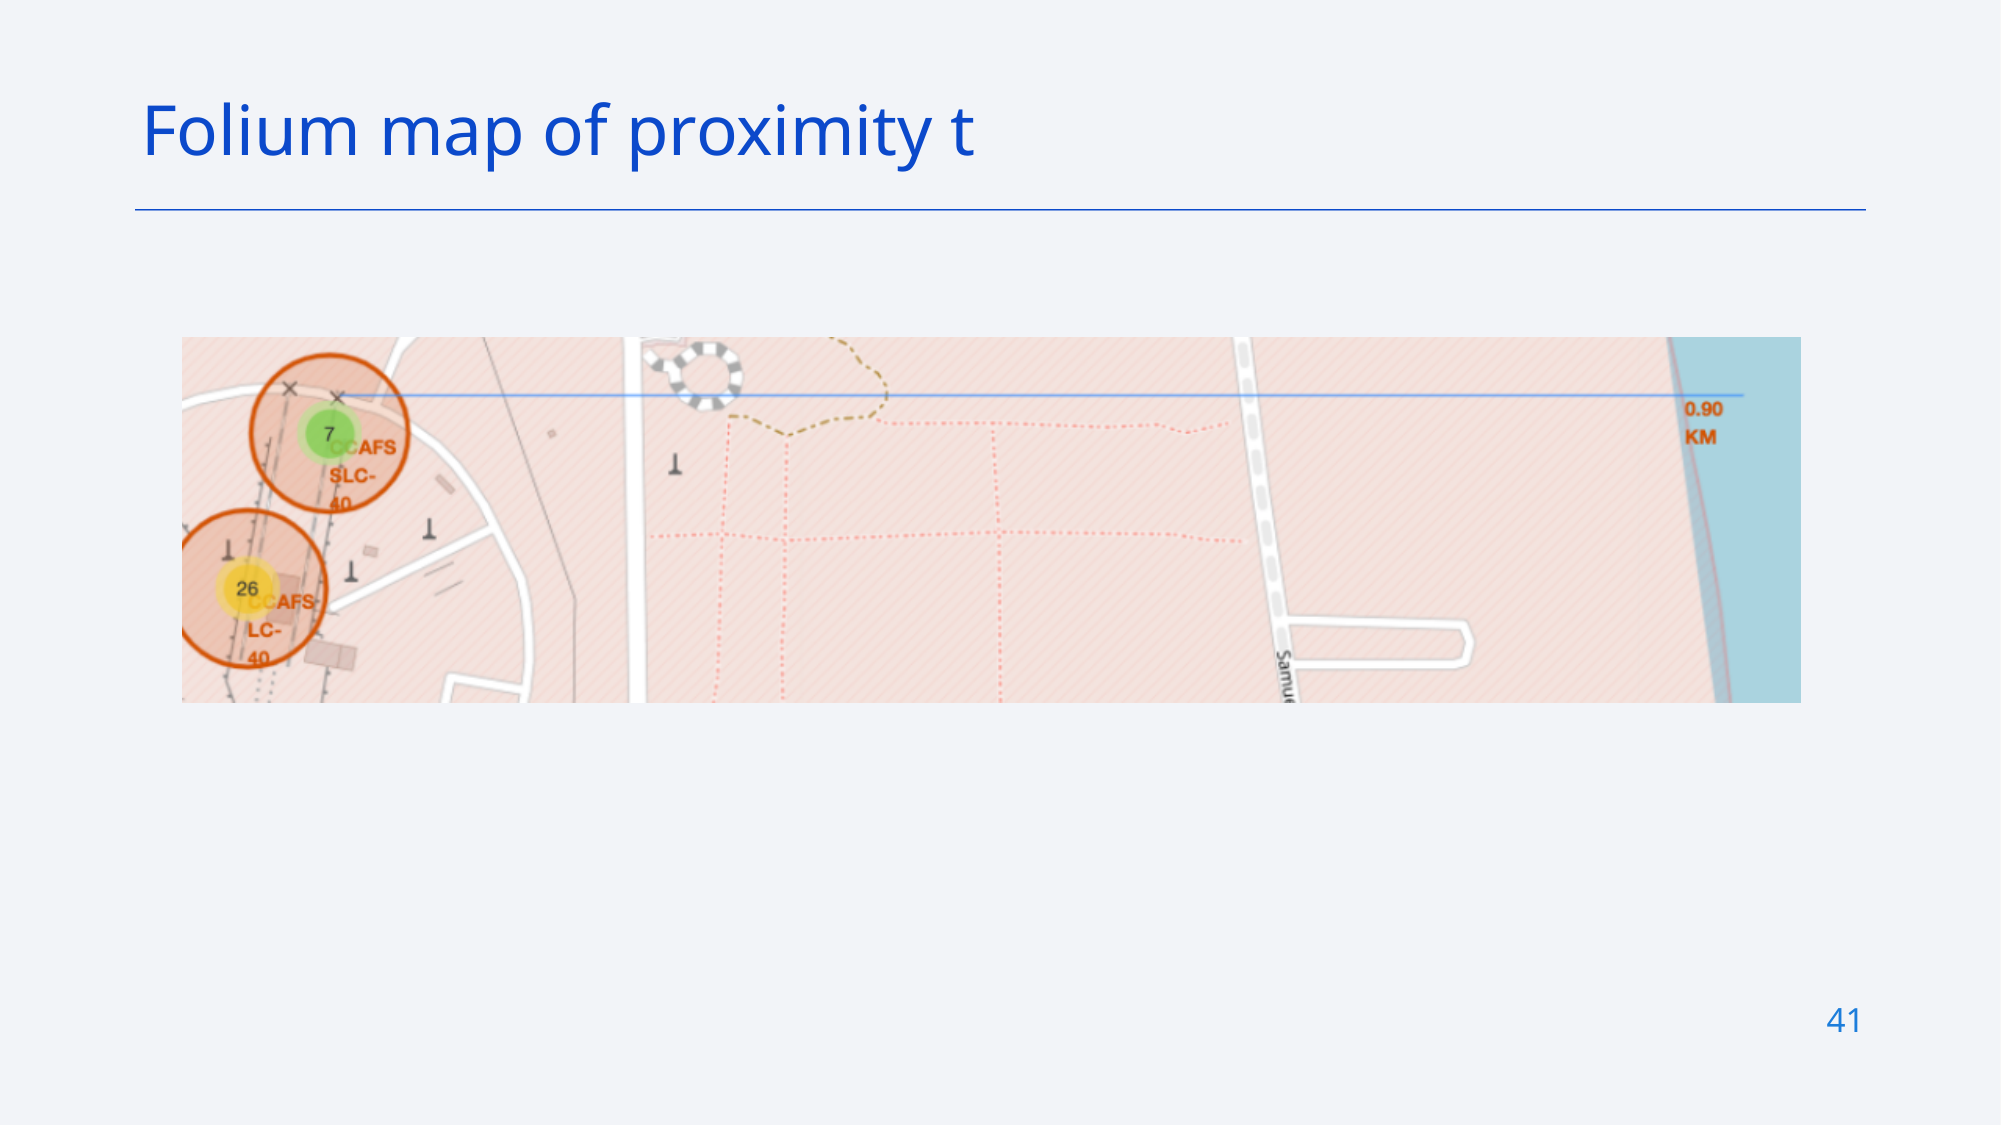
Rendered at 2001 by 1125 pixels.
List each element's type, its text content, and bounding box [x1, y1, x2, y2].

text_box Folium map of proximity t [126, 88, 1852, 179]
picture [0, 0, 2001, 1125]
